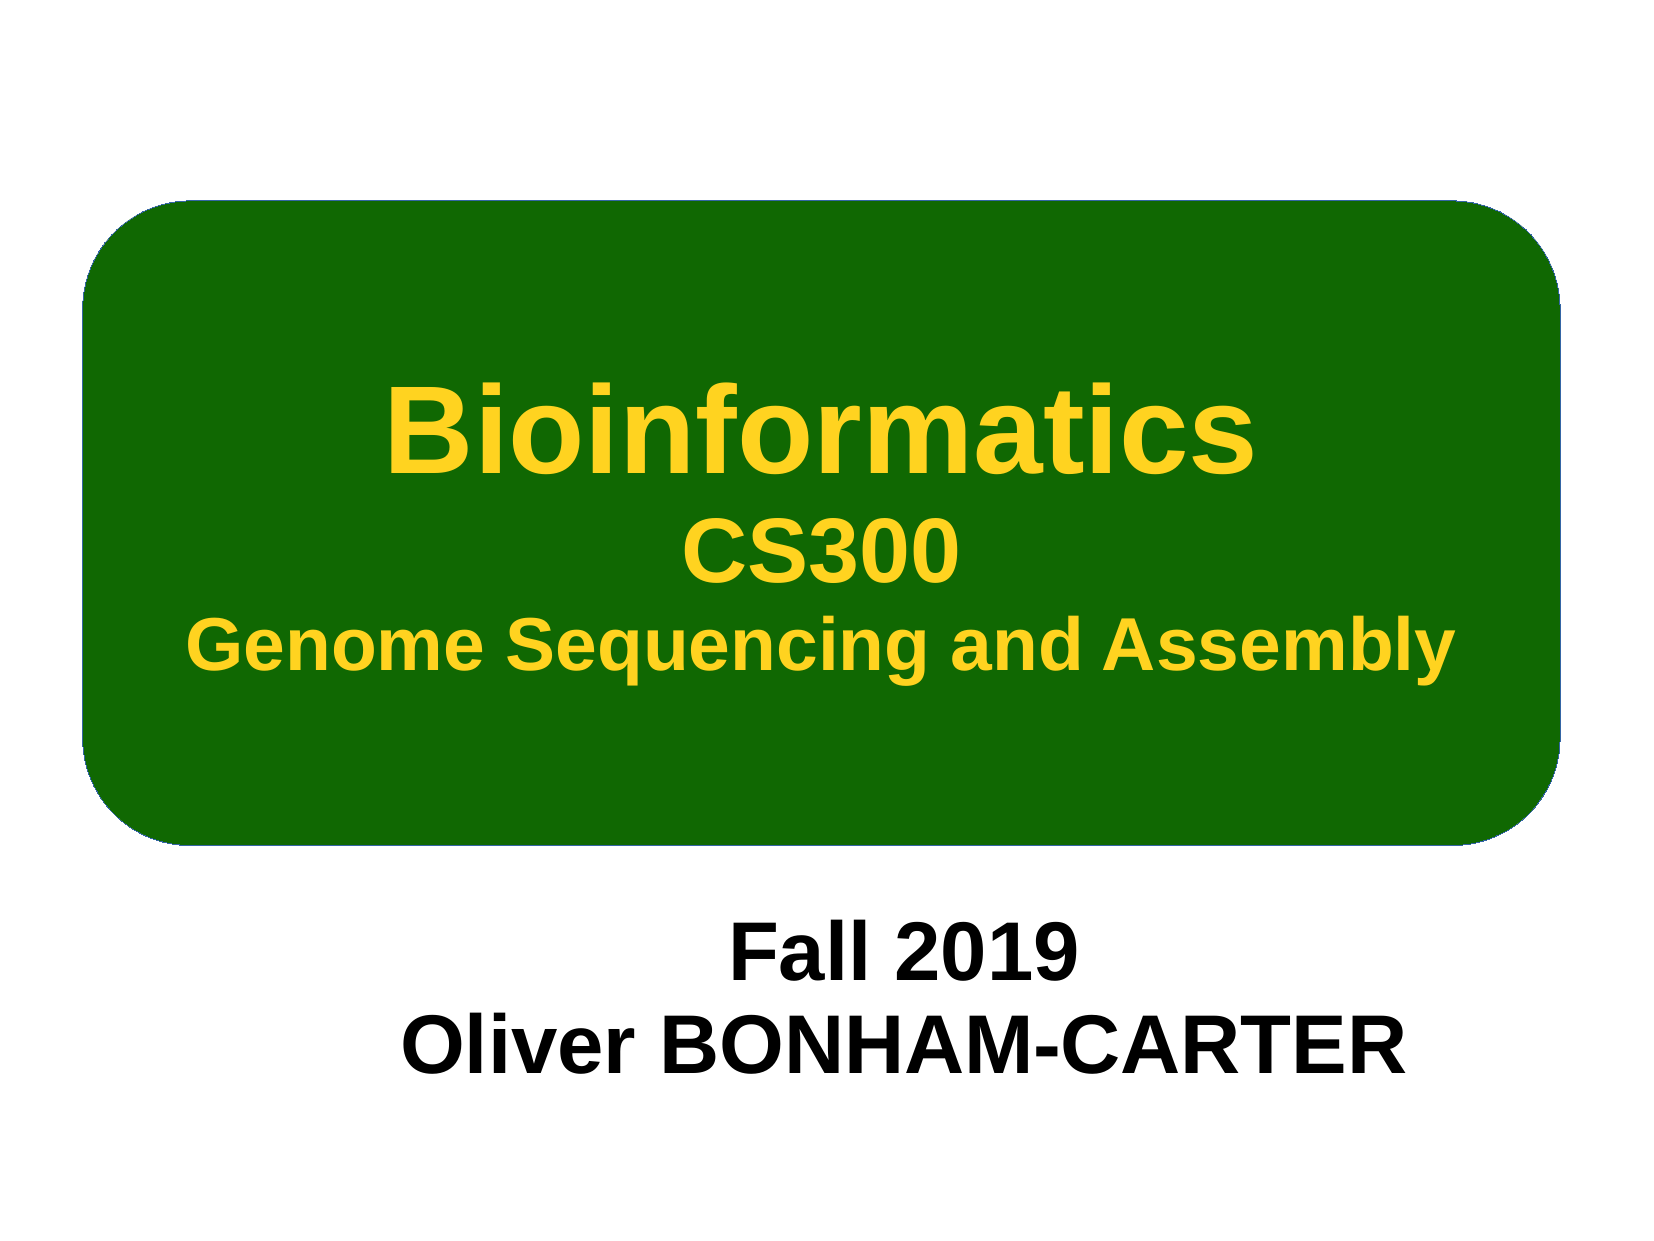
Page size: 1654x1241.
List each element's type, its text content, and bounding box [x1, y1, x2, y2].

text_box Bioinformatics CS300 Genome Sequencing and Assembly [82, 200, 1561, 846]
text_box Fall 2019 Oliver BONHAM-CARTER [385, 898, 1423, 1100]
